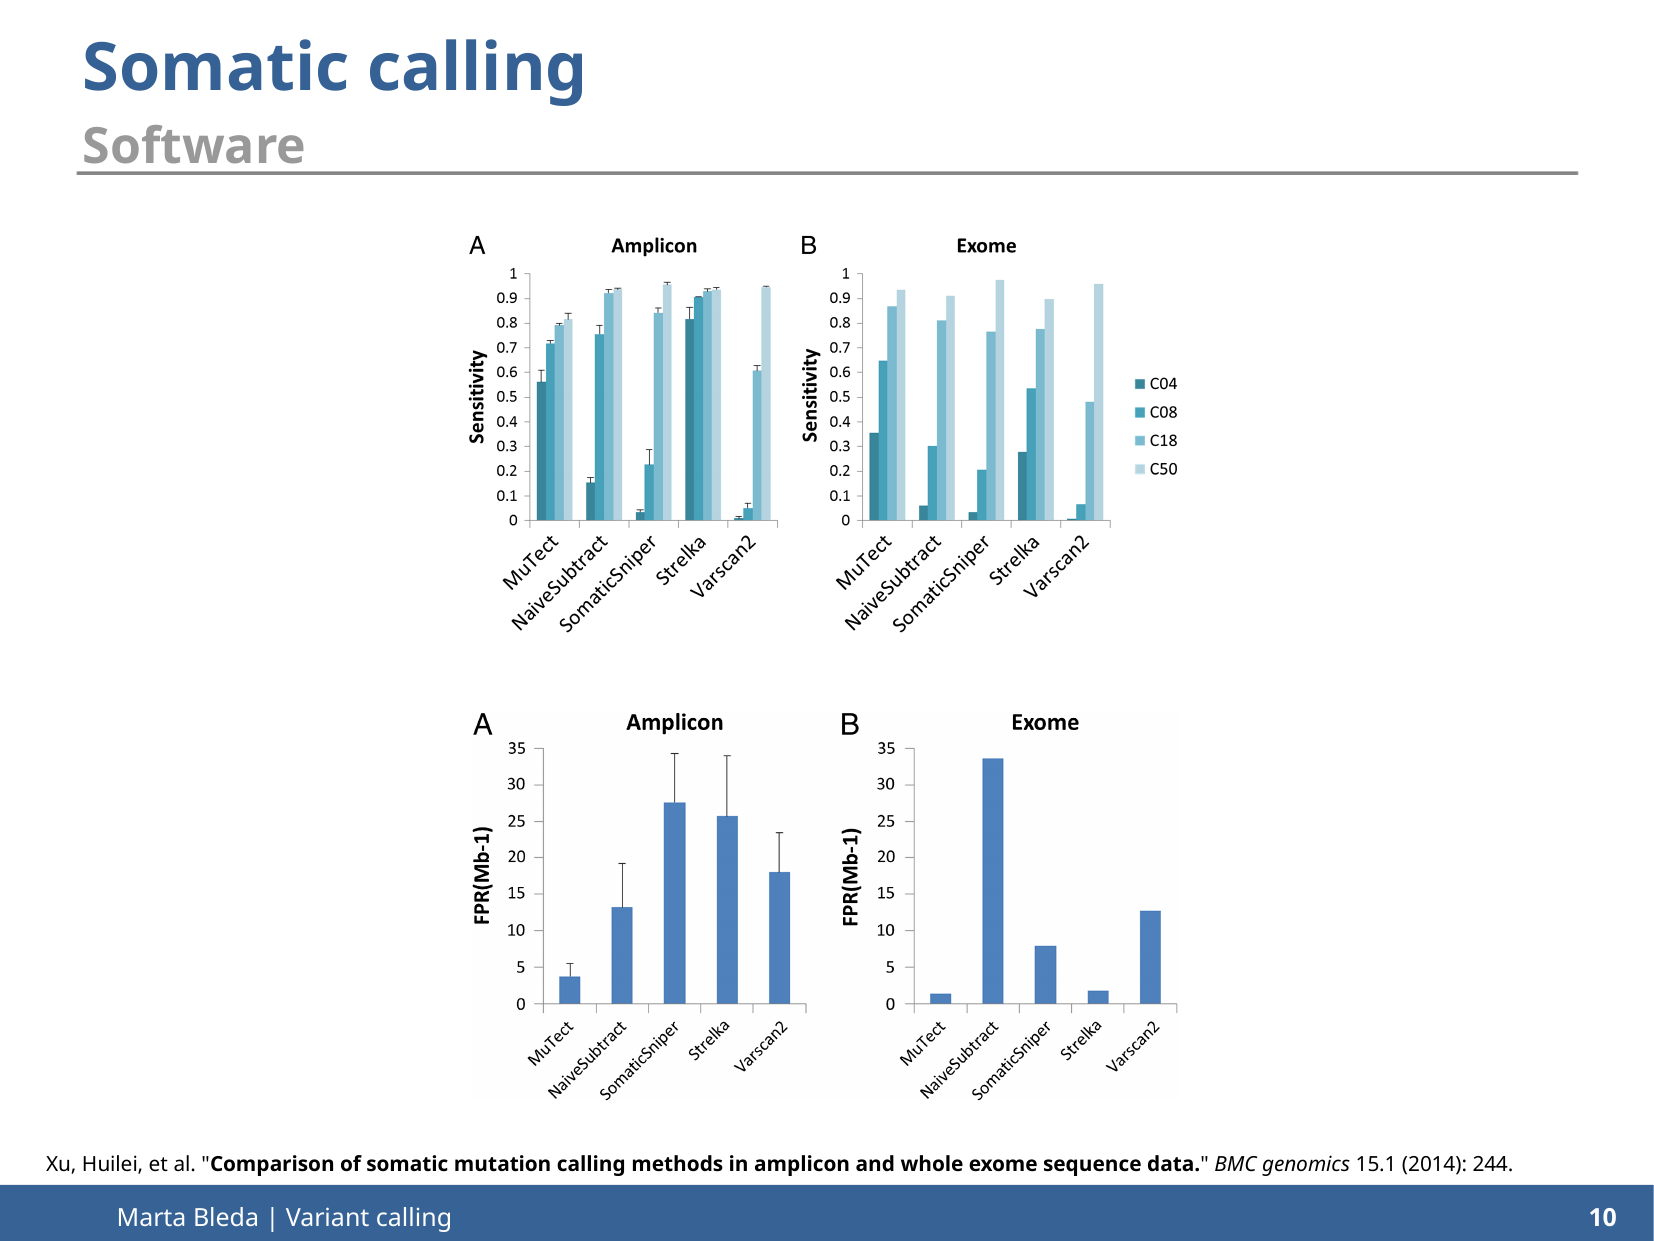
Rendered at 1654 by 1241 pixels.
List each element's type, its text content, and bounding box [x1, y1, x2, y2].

title Somatic calling Software [82, 31, 1571, 166]
picture [472, 712, 1178, 1101]
picture [74, 170, 1580, 175]
picture [468, 235, 1178, 633]
text_box Xu, Huilei, et al. "Comparison of somatic mutation calling methods in amplicon and whole exome sequence data." BMC genomics 15.1 (2014): 244. [31, 1141, 1654, 1187]
